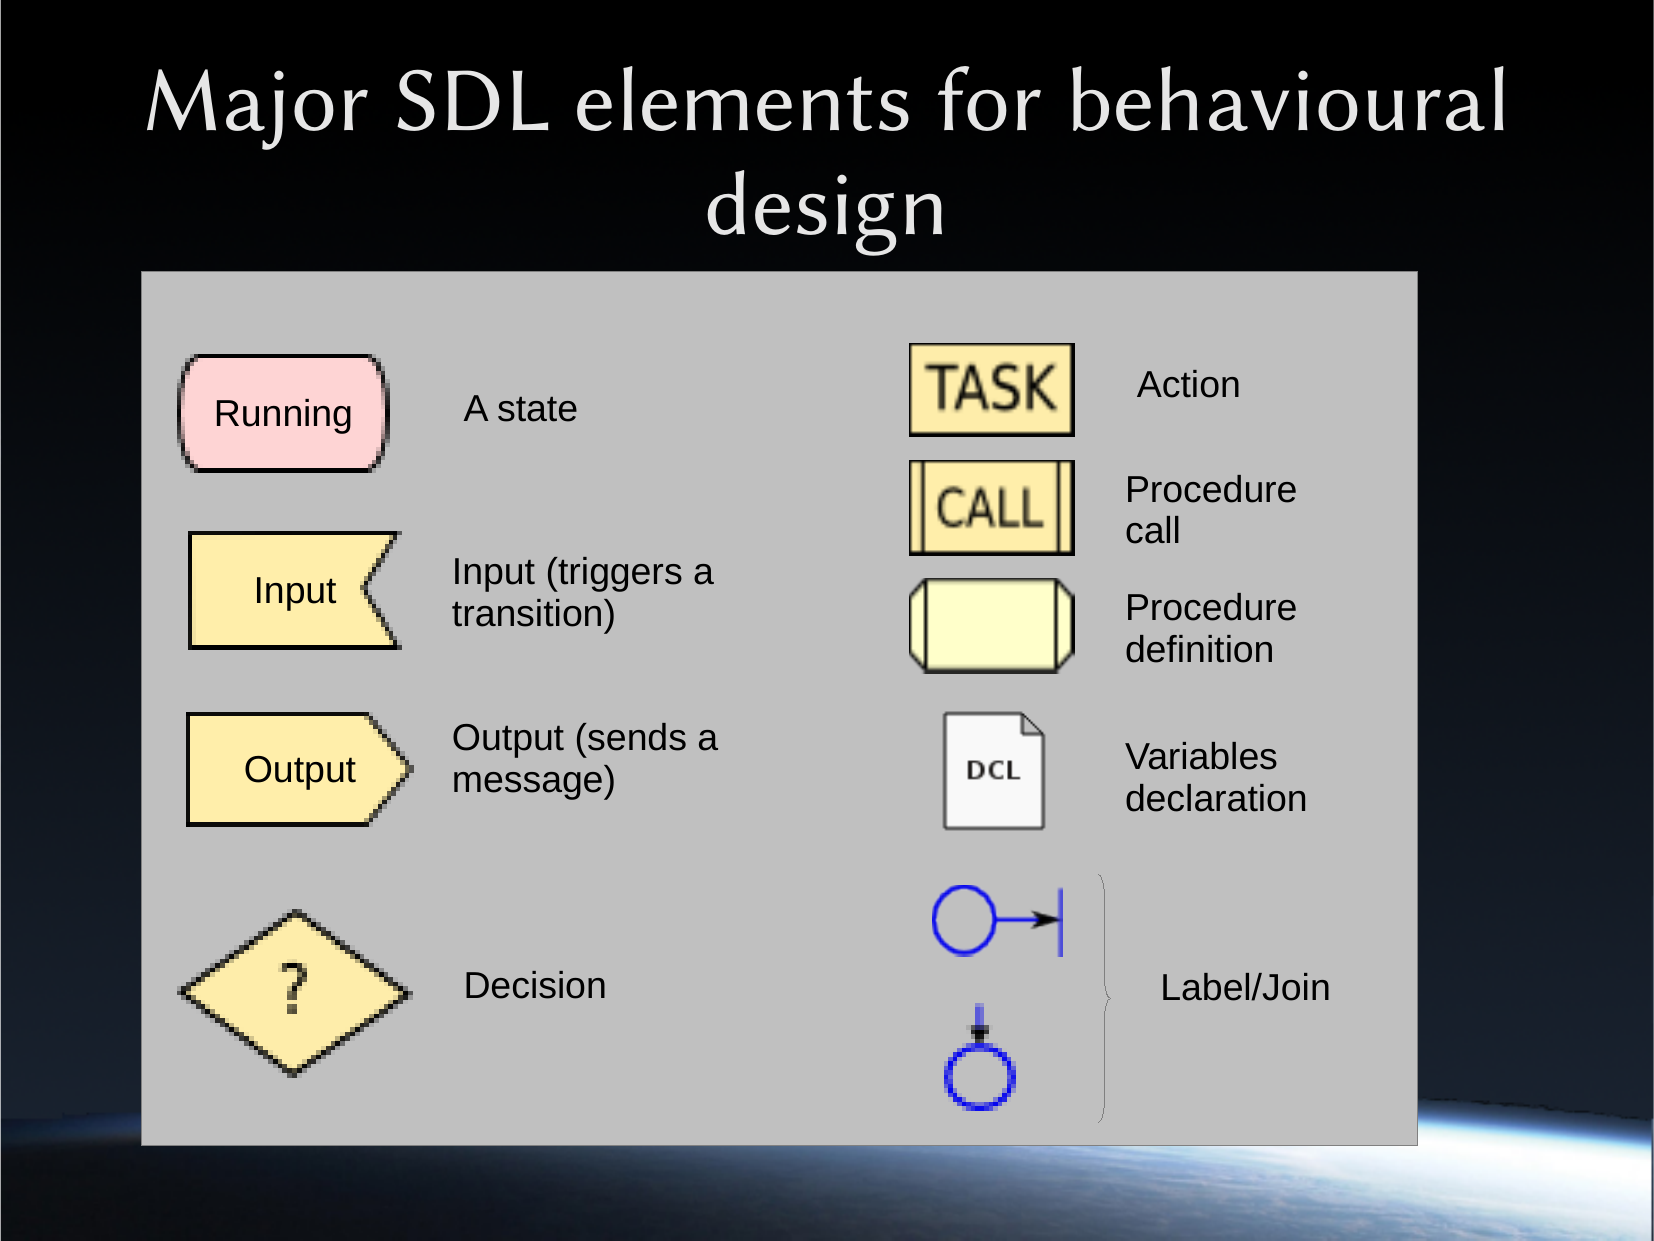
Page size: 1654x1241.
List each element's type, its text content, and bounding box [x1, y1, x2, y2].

text_box Procedure call [1110, 460, 1347, 560]
text_box Label/Join [1145, 958, 1382, 1016]
text_box A state [448, 380, 615, 438]
text_box Variables declaration [1110, 727, 1347, 827]
text_box Output (sends a message) [437, 708, 745, 808]
text_box Input (triggers a transition) [437, 543, 745, 643]
title Major SDL elements for behavioural design [82, 47, 1571, 259]
text_box [141, 271, 1418, 1146]
text_box Decision [448, 956, 709, 1014]
picture [0, 0, 1654, 1241]
text_box Action [1122, 356, 1394, 414]
text_box Procedure definition [1110, 578, 1347, 678]
